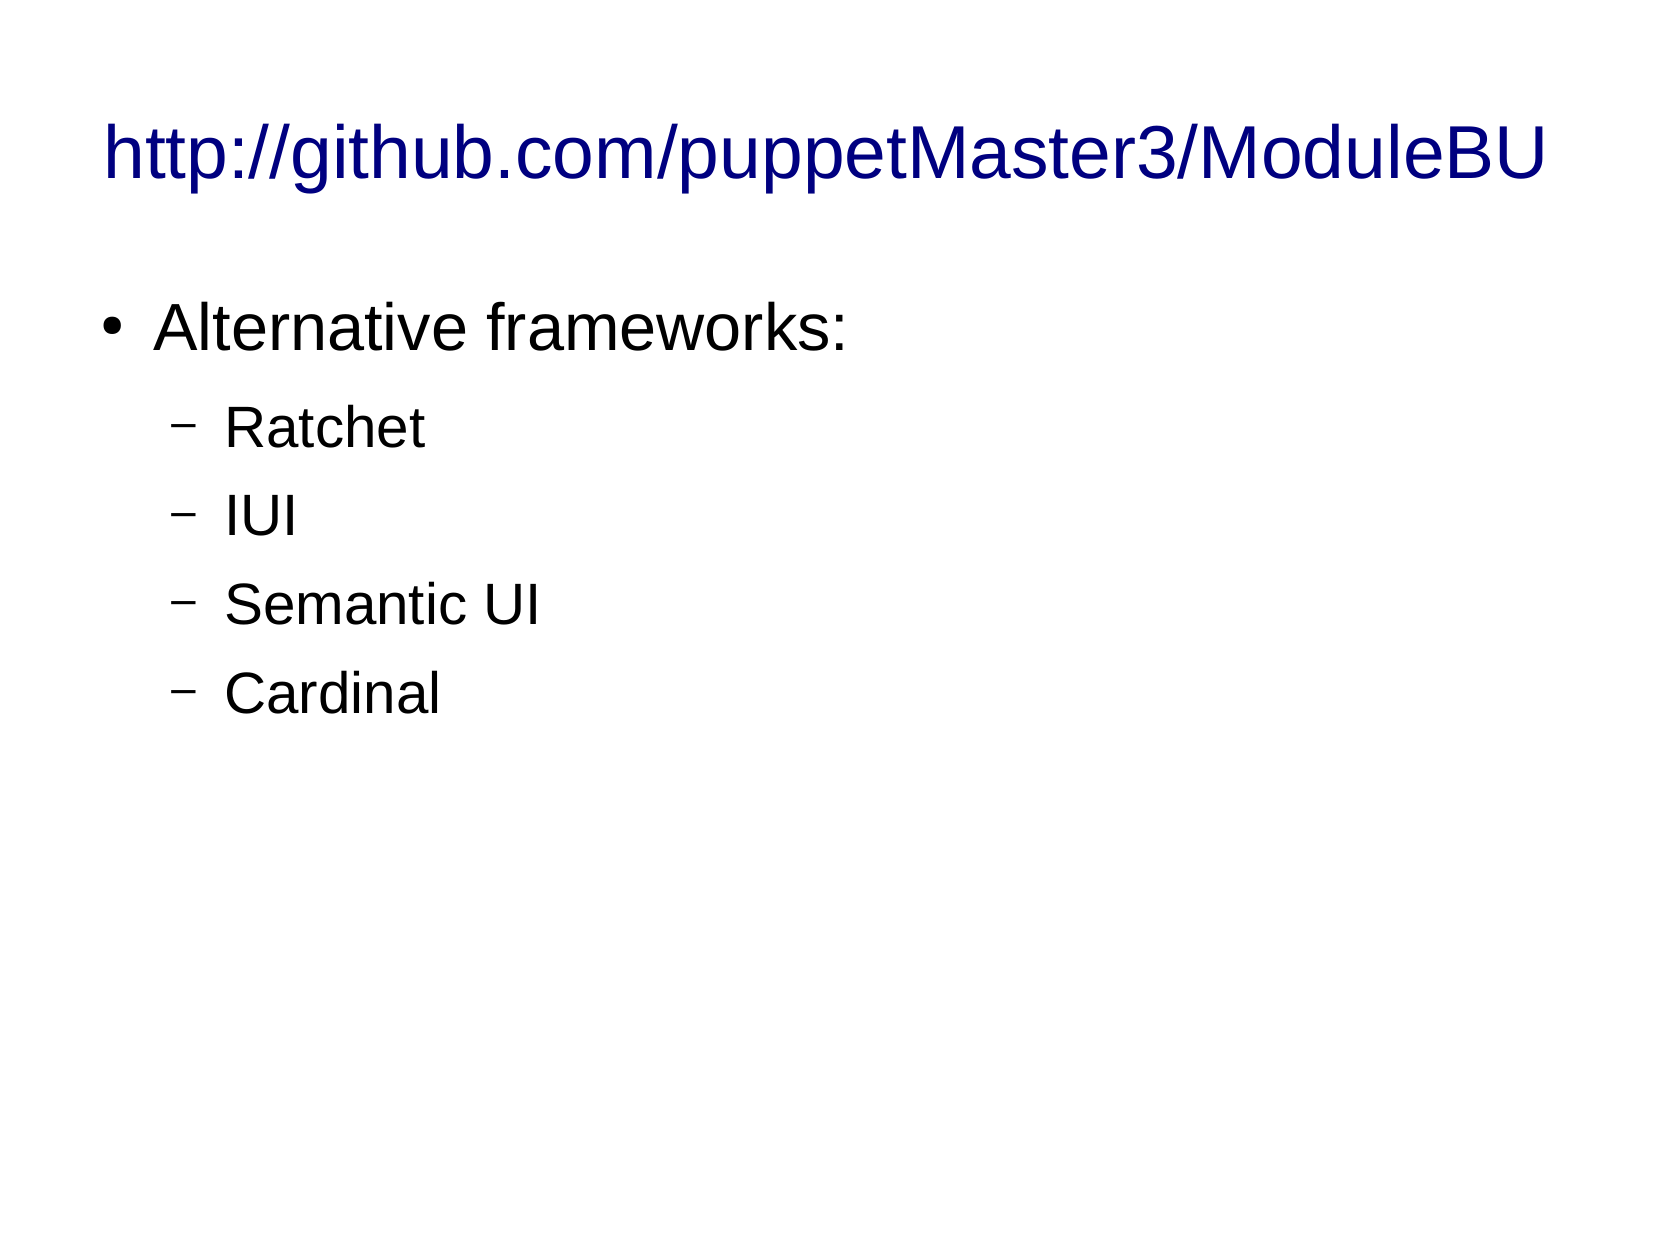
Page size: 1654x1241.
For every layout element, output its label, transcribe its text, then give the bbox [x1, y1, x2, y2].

list Alternative frameworks: Ratchet IUI Semantic UI Cardinal [82, 290, 1571, 1010]
title http://github.com/puppetMaster3/ModuleBU [82, 49, 1571, 257]
